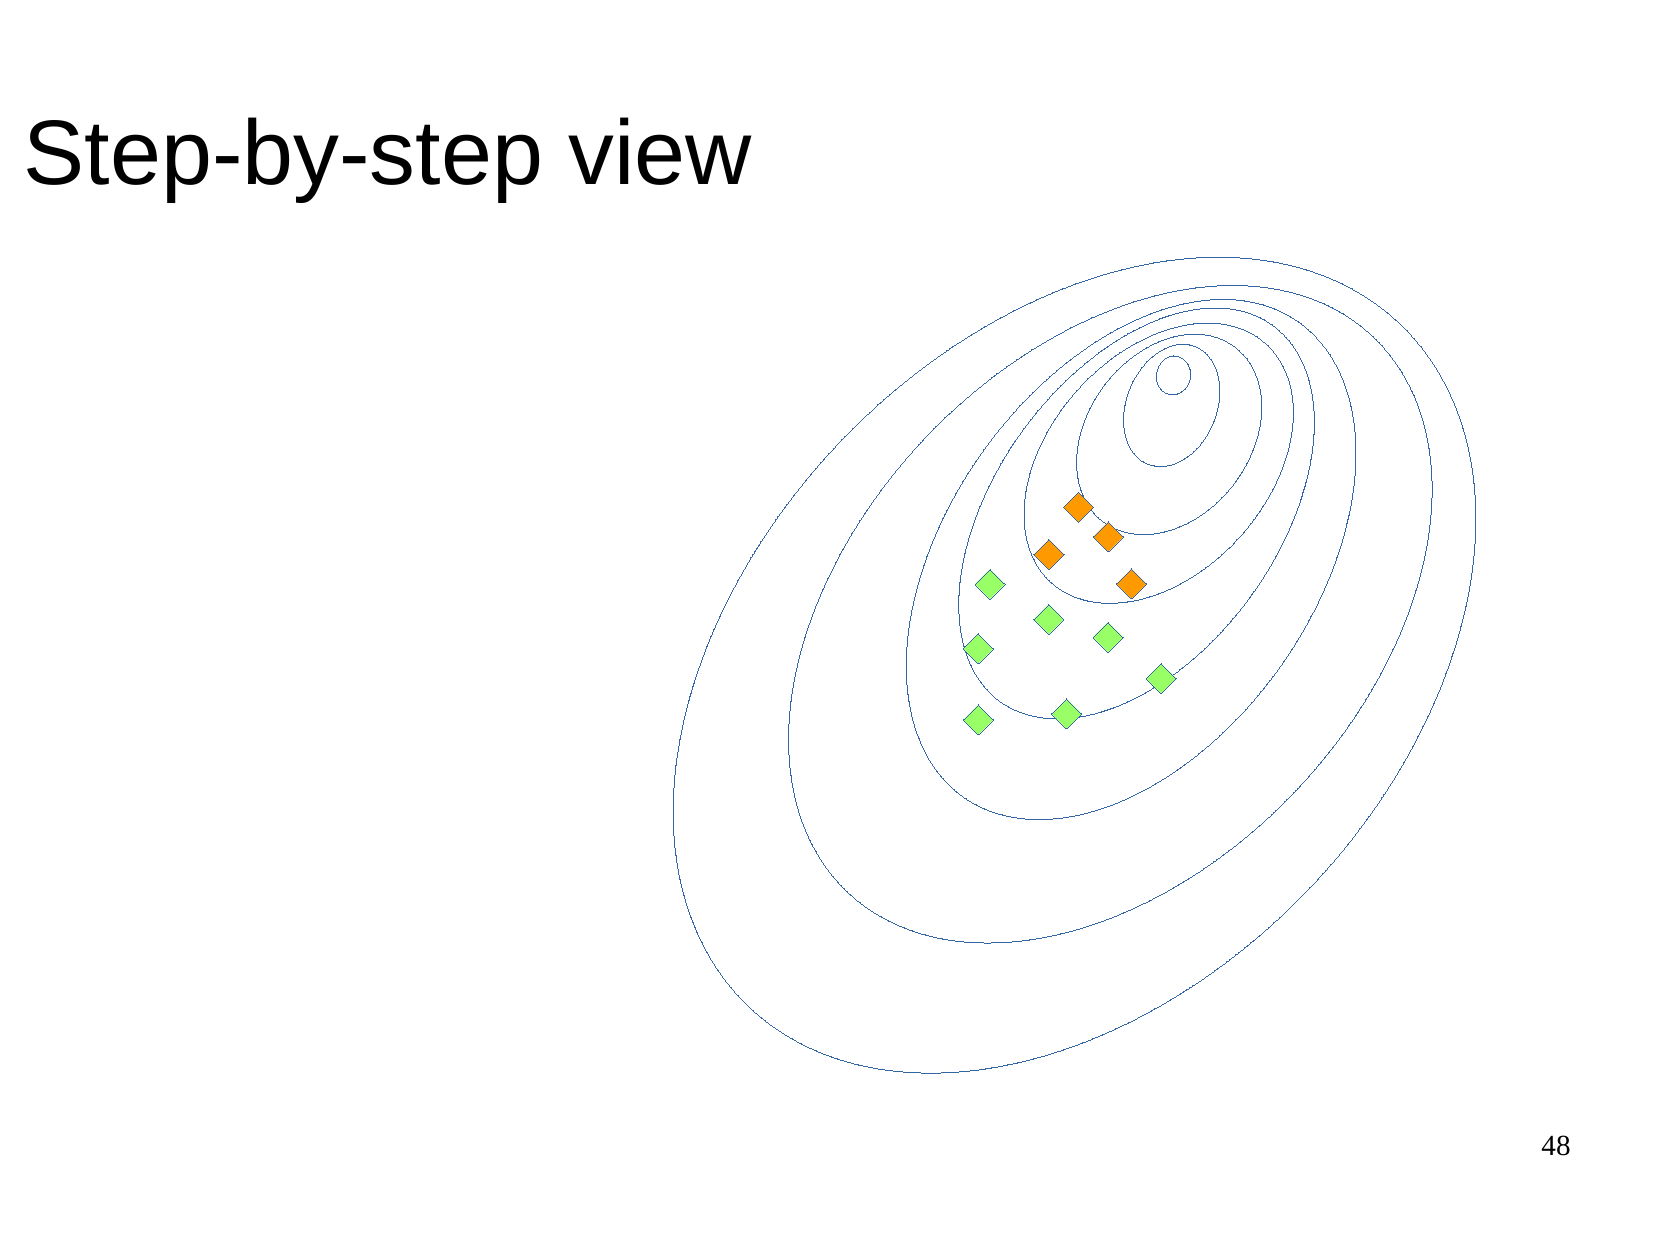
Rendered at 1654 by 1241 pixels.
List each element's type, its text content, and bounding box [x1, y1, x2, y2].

title Step-by-step view [23, 49, 1512, 257]
text_box [673, 257, 1476, 1074]
